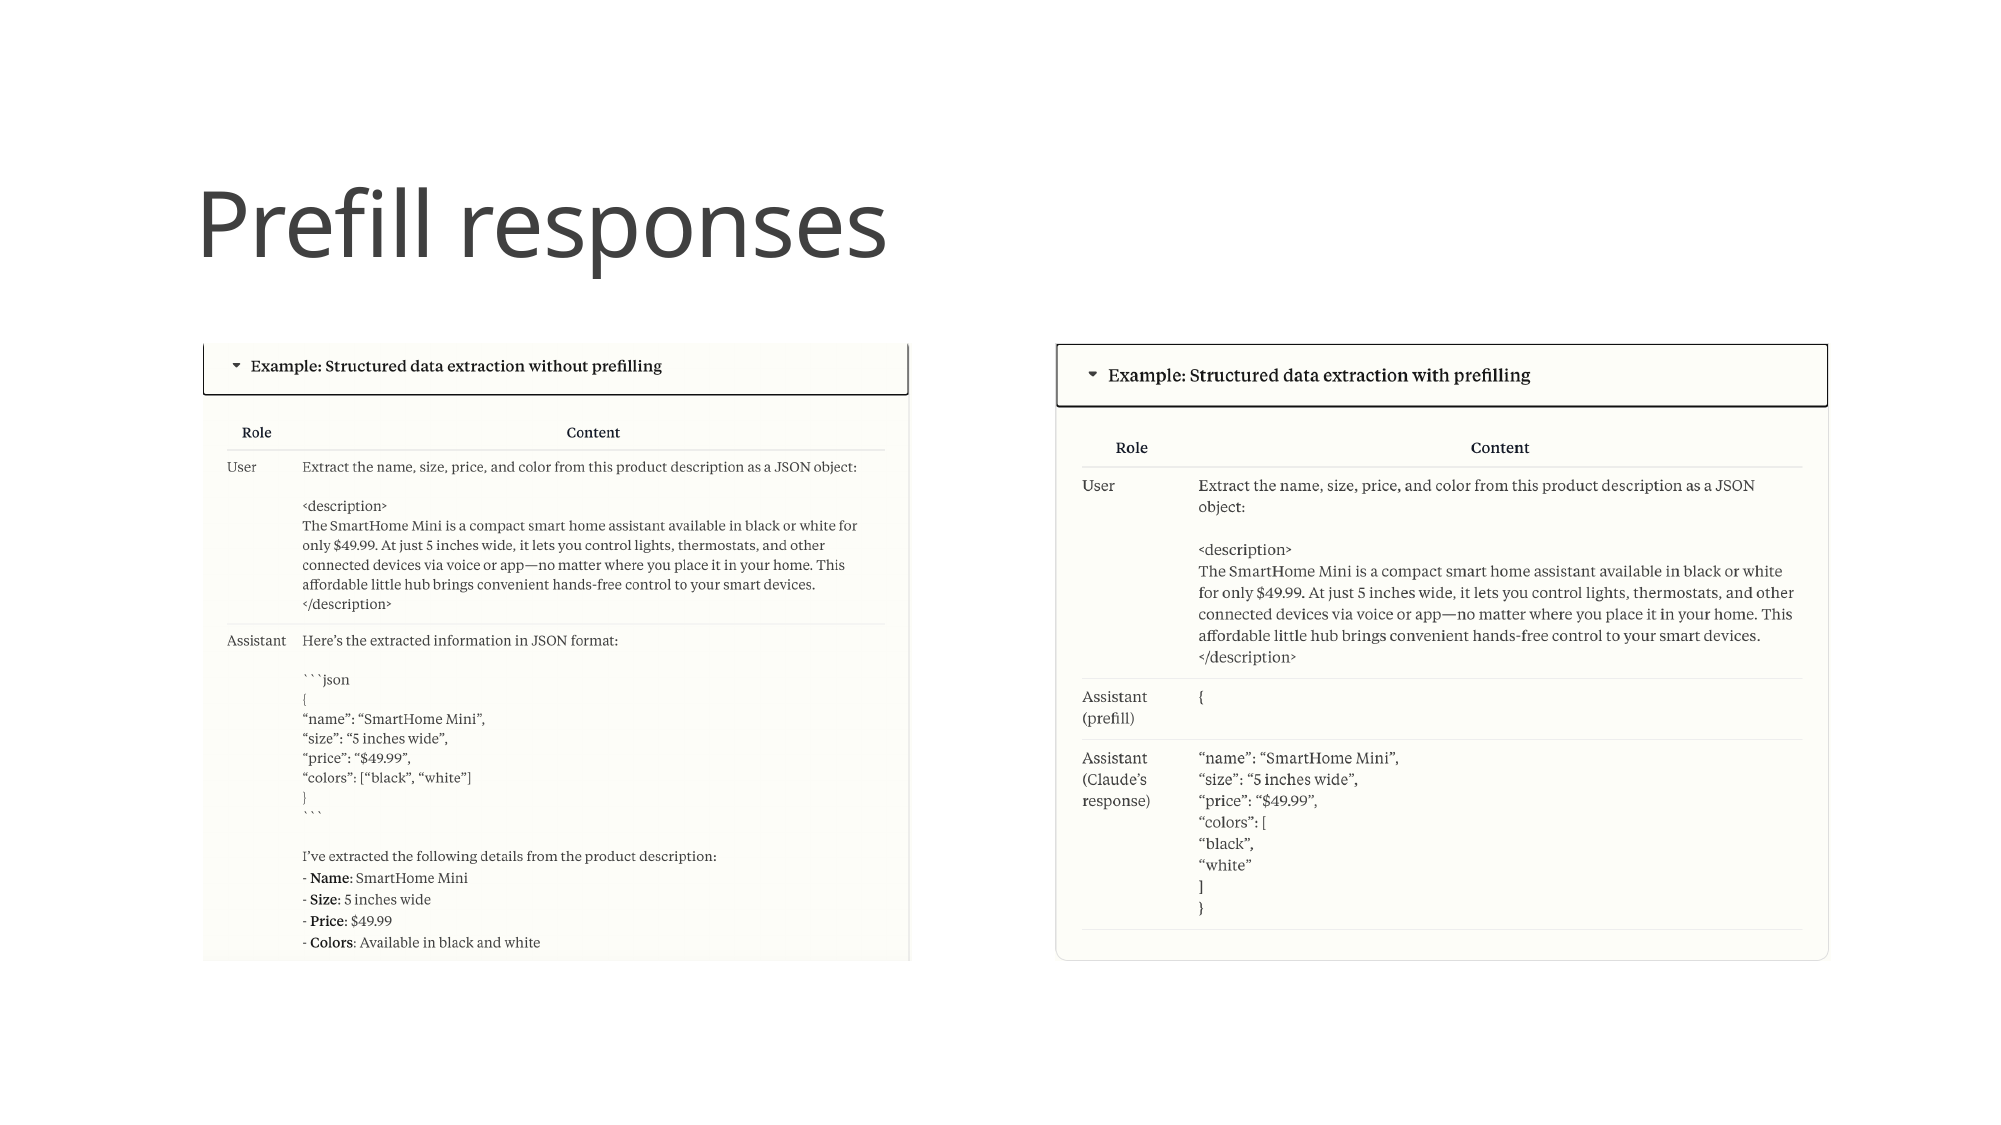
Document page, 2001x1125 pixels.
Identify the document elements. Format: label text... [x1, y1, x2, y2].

title Prefill responses [180, 47, 1831, 286]
picture [1055, 343, 1831, 961]
picture [203, 343, 912, 961]
